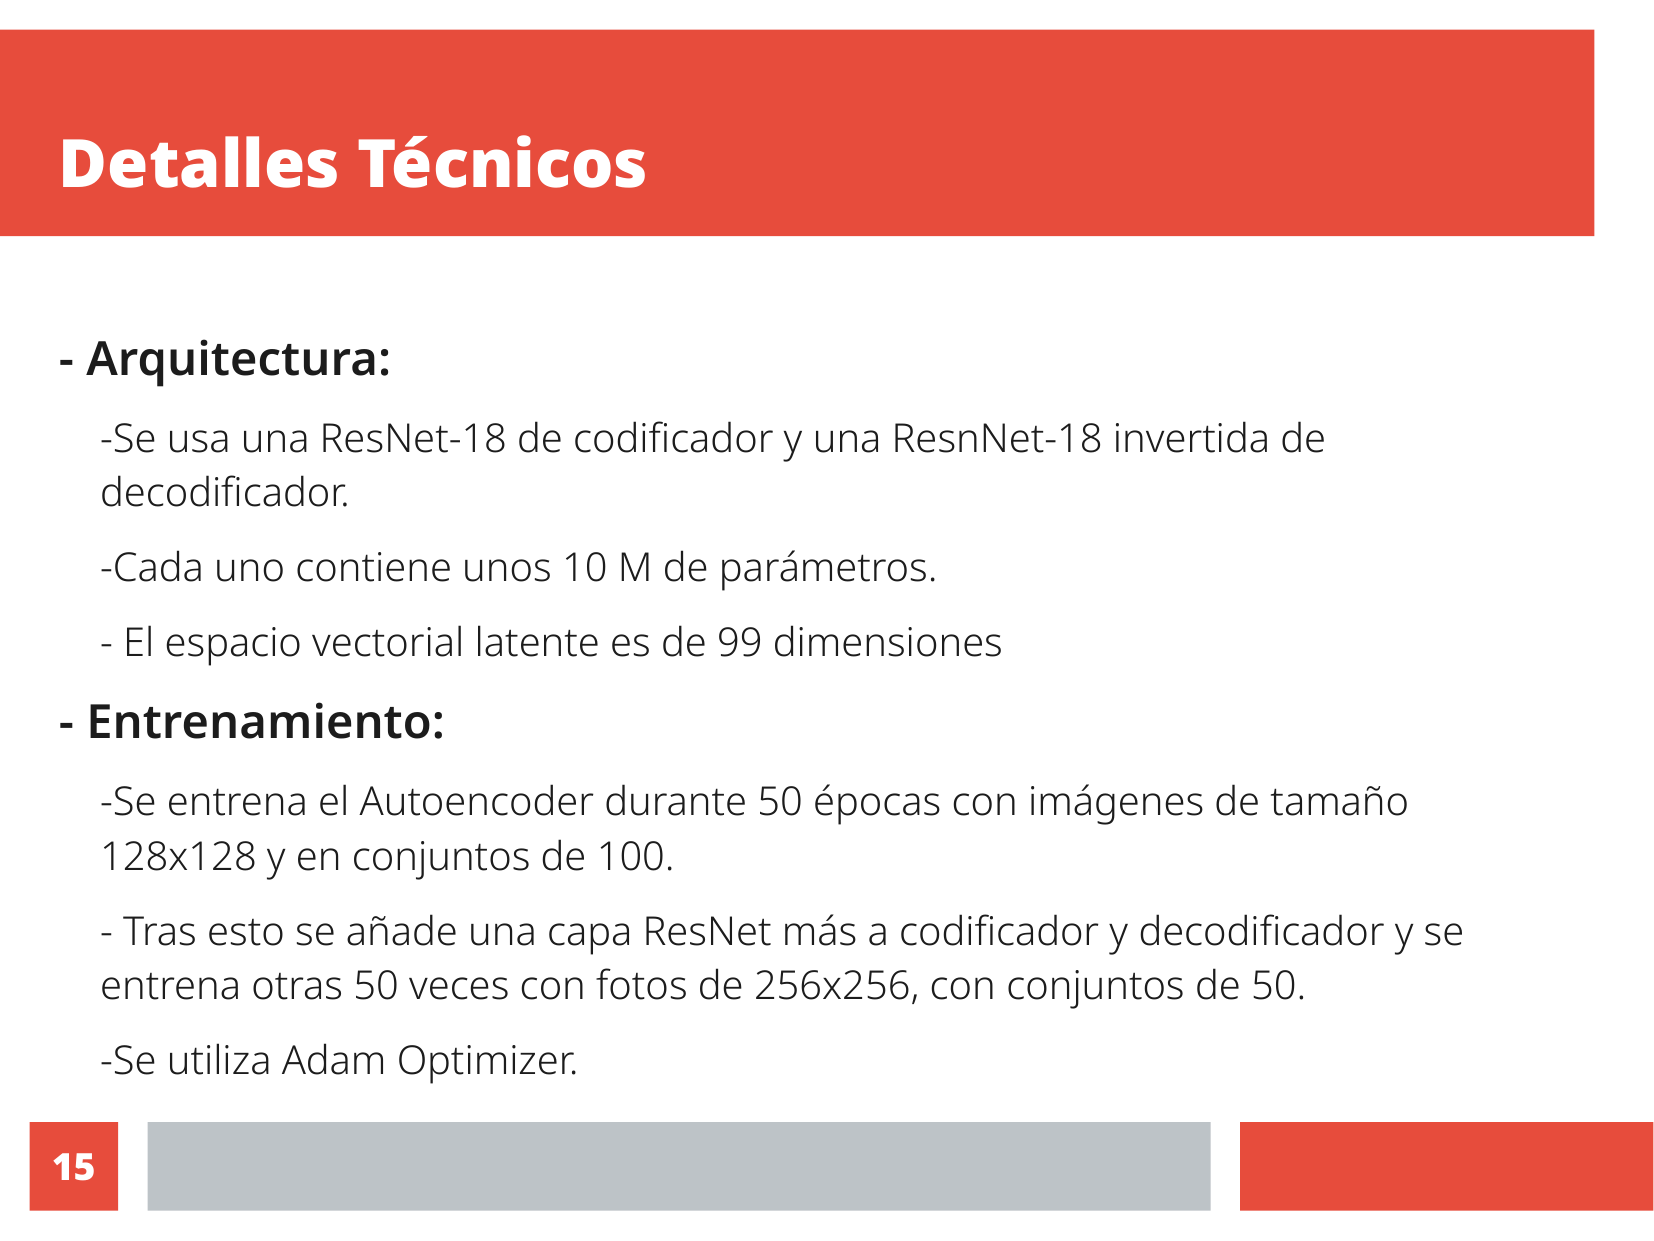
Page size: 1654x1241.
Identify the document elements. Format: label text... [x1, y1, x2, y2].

list - Arquitectura: -Se usa una ResNet-18 de codificador y una ResnNet-18 invertida de decodificador. -Cada uno contiene unos 10 M de parámetros. - El espacio vectorial latente es de 99 dimensiones - Entrenamiento: -Se entrena el Autoencoder durante 50 épocas con imágenes de tamaño 128x128 y en conjuntos de 100. - Tras esto se añade una capa ResNet más a codificador y decodificador y se entrena otras 50 veces con fotos de 256x256, con conjuntos de 50. -Se utiliza Adam Optimizer. [59, 324, 1565, 1093]
title Detalles Técnicos [59, 59, 1595, 207]
